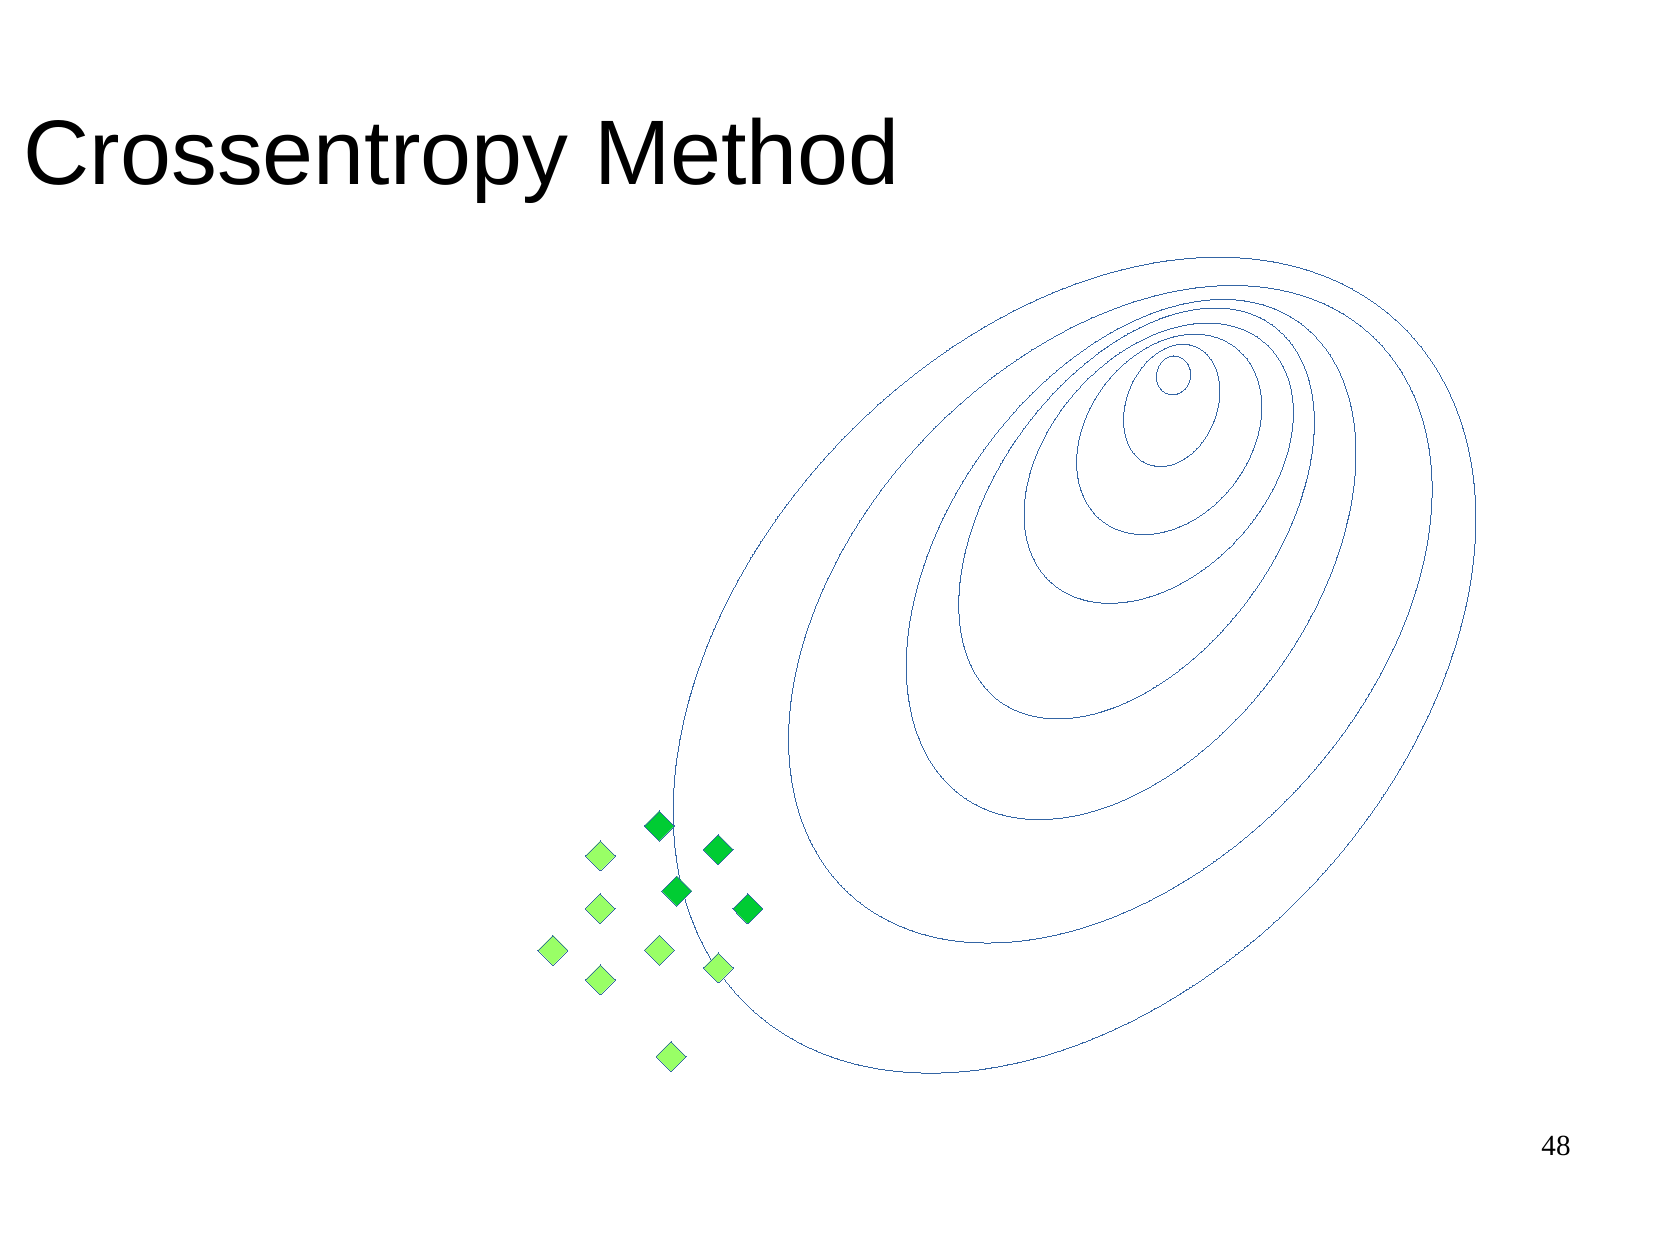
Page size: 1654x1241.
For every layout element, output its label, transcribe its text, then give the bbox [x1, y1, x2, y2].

title Crossentropy Method [23, 49, 1512, 257]
text_box [644, 935, 675, 966]
text_box [585, 893, 616, 924]
text_box [644, 257, 1476, 1074]
text_box [656, 1041, 687, 1072]
text_box [537, 935, 568, 966]
text_box [585, 840, 616, 871]
text_box [585, 964, 616, 995]
